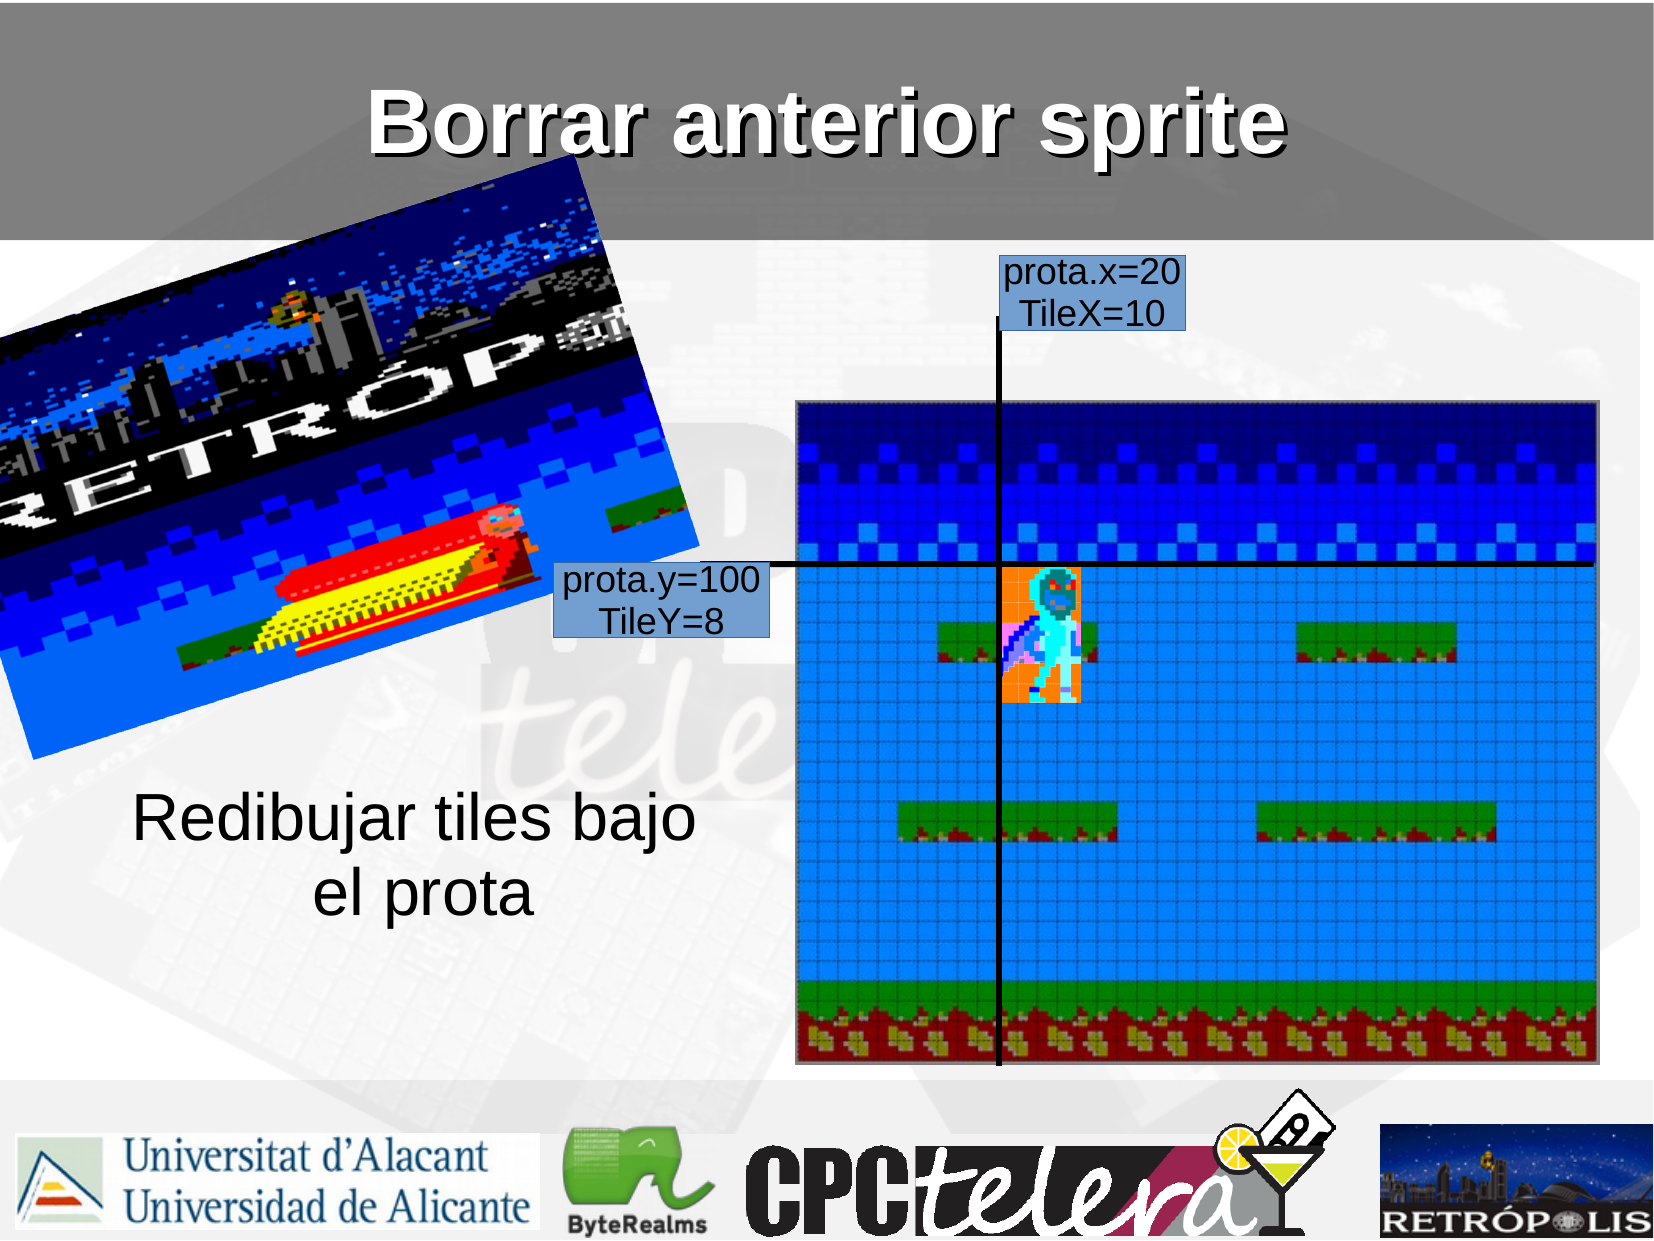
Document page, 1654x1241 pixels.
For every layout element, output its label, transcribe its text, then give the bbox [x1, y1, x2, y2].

list Redibujar tiles bajo el prota [11, 780, 766, 961]
text_box prota.y=100 TileY=8 [553, 562, 770, 638]
text_box prota.x=20 TileX=10 [999, 255, 1186, 331]
picture [0, 152, 1654, 1238]
title Borrar anterior sprite [0, 2, 1654, 241]
